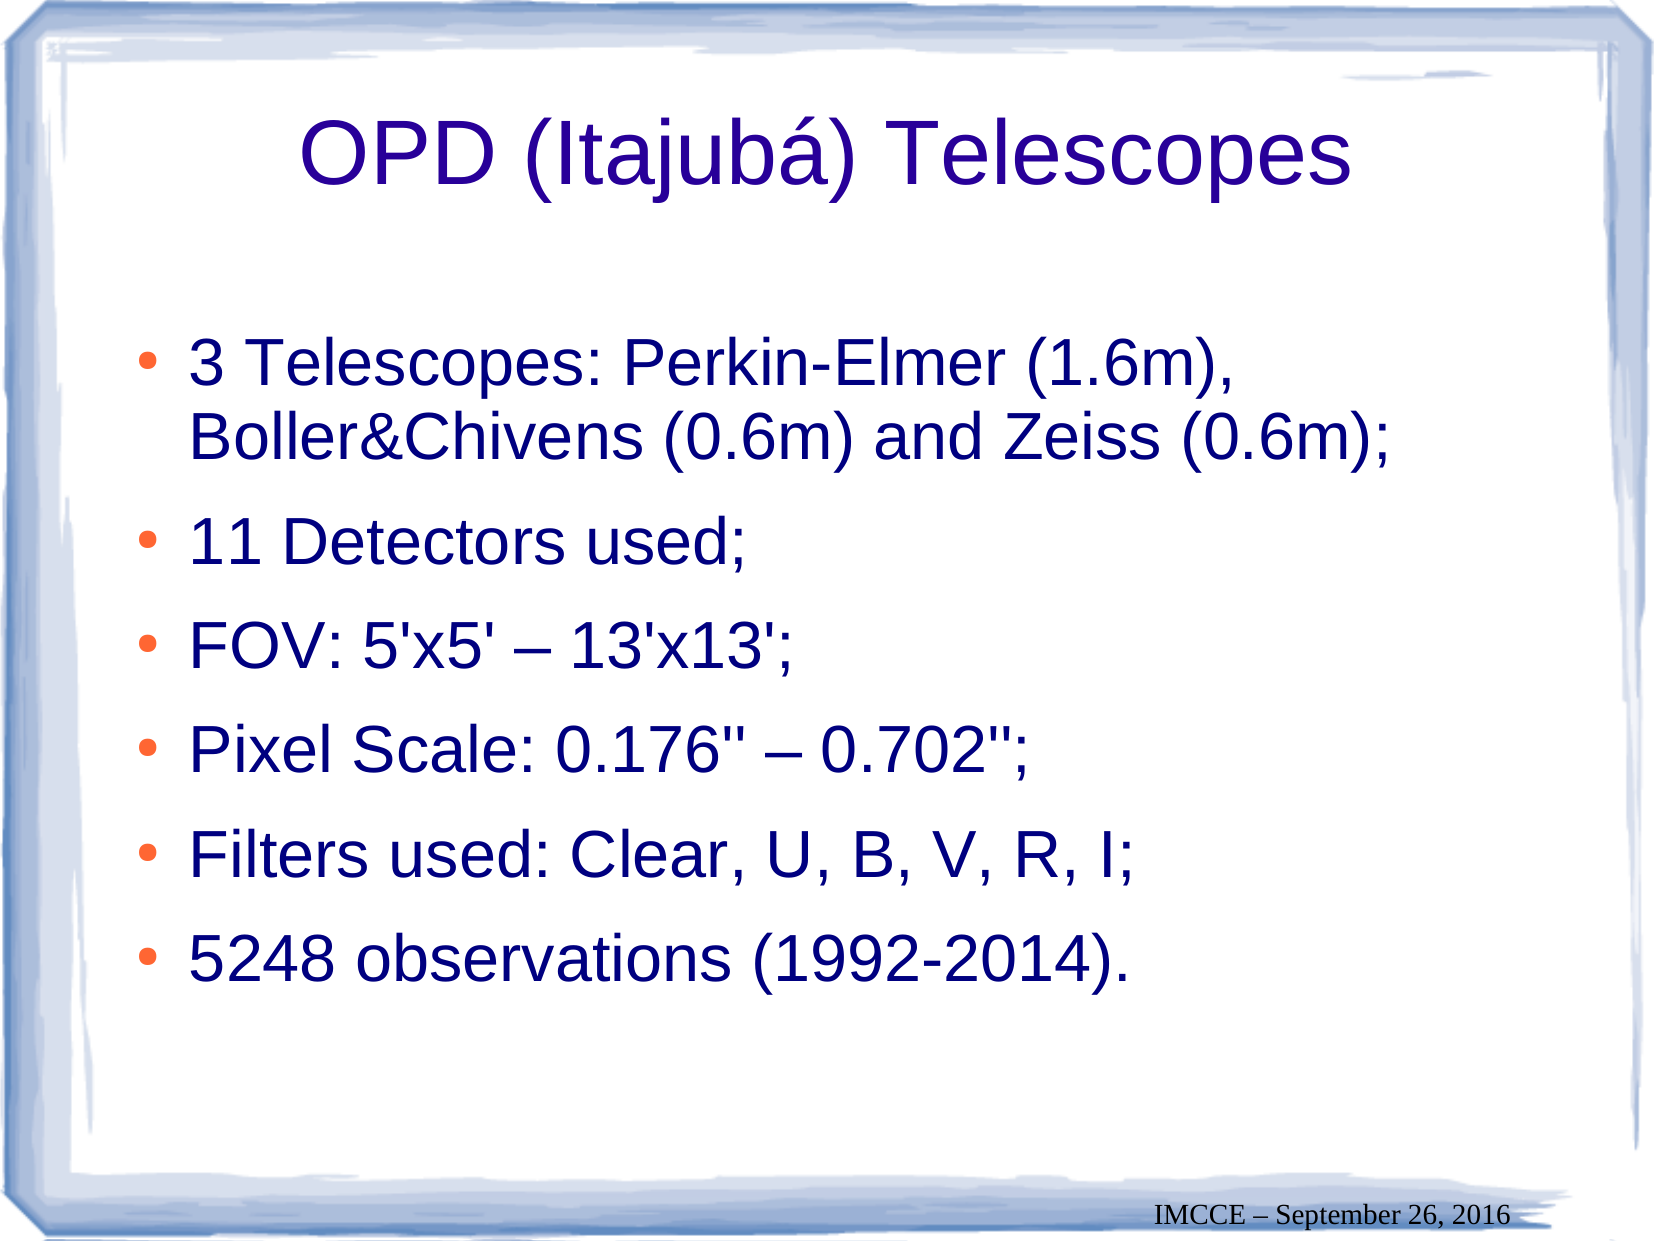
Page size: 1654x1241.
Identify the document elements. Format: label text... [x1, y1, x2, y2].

title OPD (Itajubá) Telescopes [82, 49, 1571, 257]
list 3 Telescopes: Perkin-Elmer (1.6m), Boller&Chivens (0.6m) and Zeiss (0.6m); 11 Detectors used; FOV: 5'x5' – 13'x13'; Pixel Scale: 0.176'' – 0.702''; Filters used: Clear, U, B, V, R, I; 5248 observations (1992-2014). [118, 324, 1571, 1045]
picture [0, 0, 1654, 1241]
